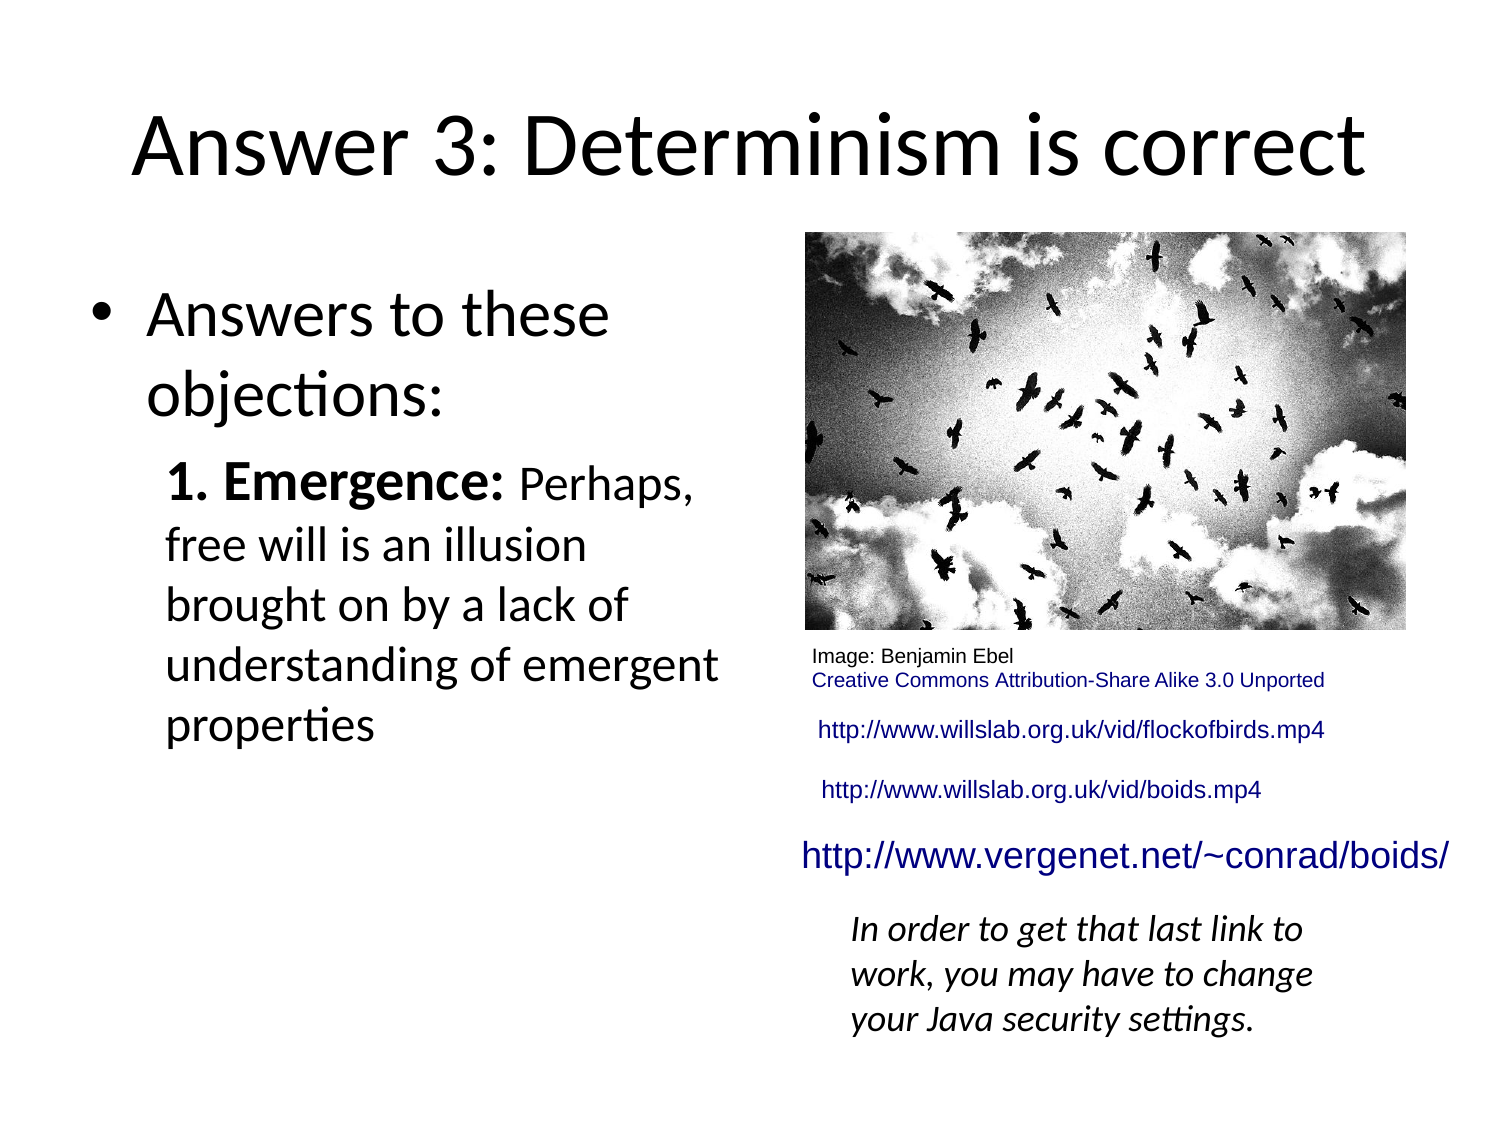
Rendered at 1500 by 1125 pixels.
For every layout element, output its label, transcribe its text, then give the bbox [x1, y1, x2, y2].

text_box http://www.willslab.org.uk/vid/boids.mp4 [806, 768, 1323, 826]
picture [805, 232, 1406, 631]
text_box http://www.vergenet.net/~conrad/boids/ [786, 826, 1465, 884]
text_box http://www.willslab.org.uk/vid/flockofbirds.mp4 [803, 708, 1394, 752]
list Answers to these objections: 1. Emergence: Perhaps, free will is an illusion brought on by a lack of understanding of emergent properties [75, 262, 754, 1005]
text_box In order to get that last link to work, you may have to change your Java security settings. [835, 896, 1380, 1047]
title Answer 3: Determinism is correct [75, 45, 1425, 233]
text_box Image: Benjamin Ebel Creative Commons Attribution-Share Alike 3.0 Unported [791, 637, 1500, 769]
